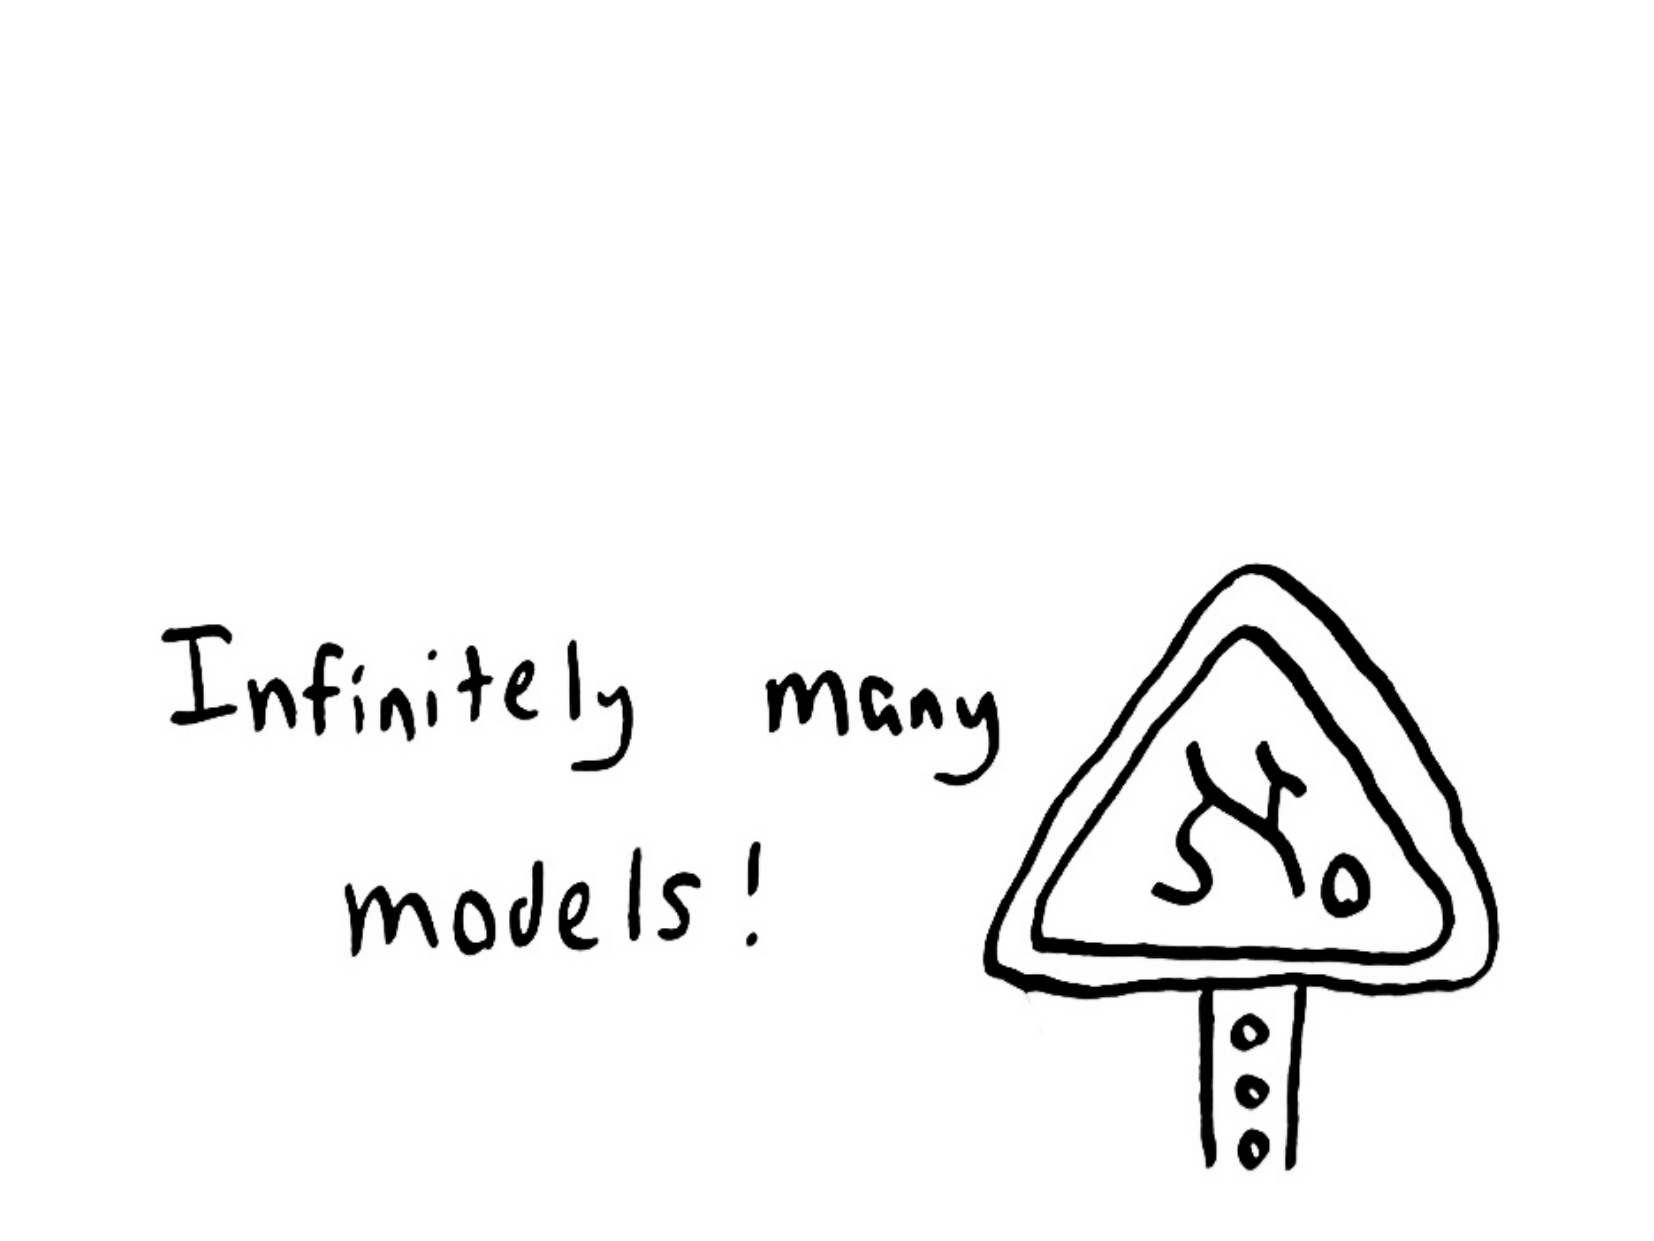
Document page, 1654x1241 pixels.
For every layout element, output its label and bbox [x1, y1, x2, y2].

picture [75, 533, 1542, 1216]
